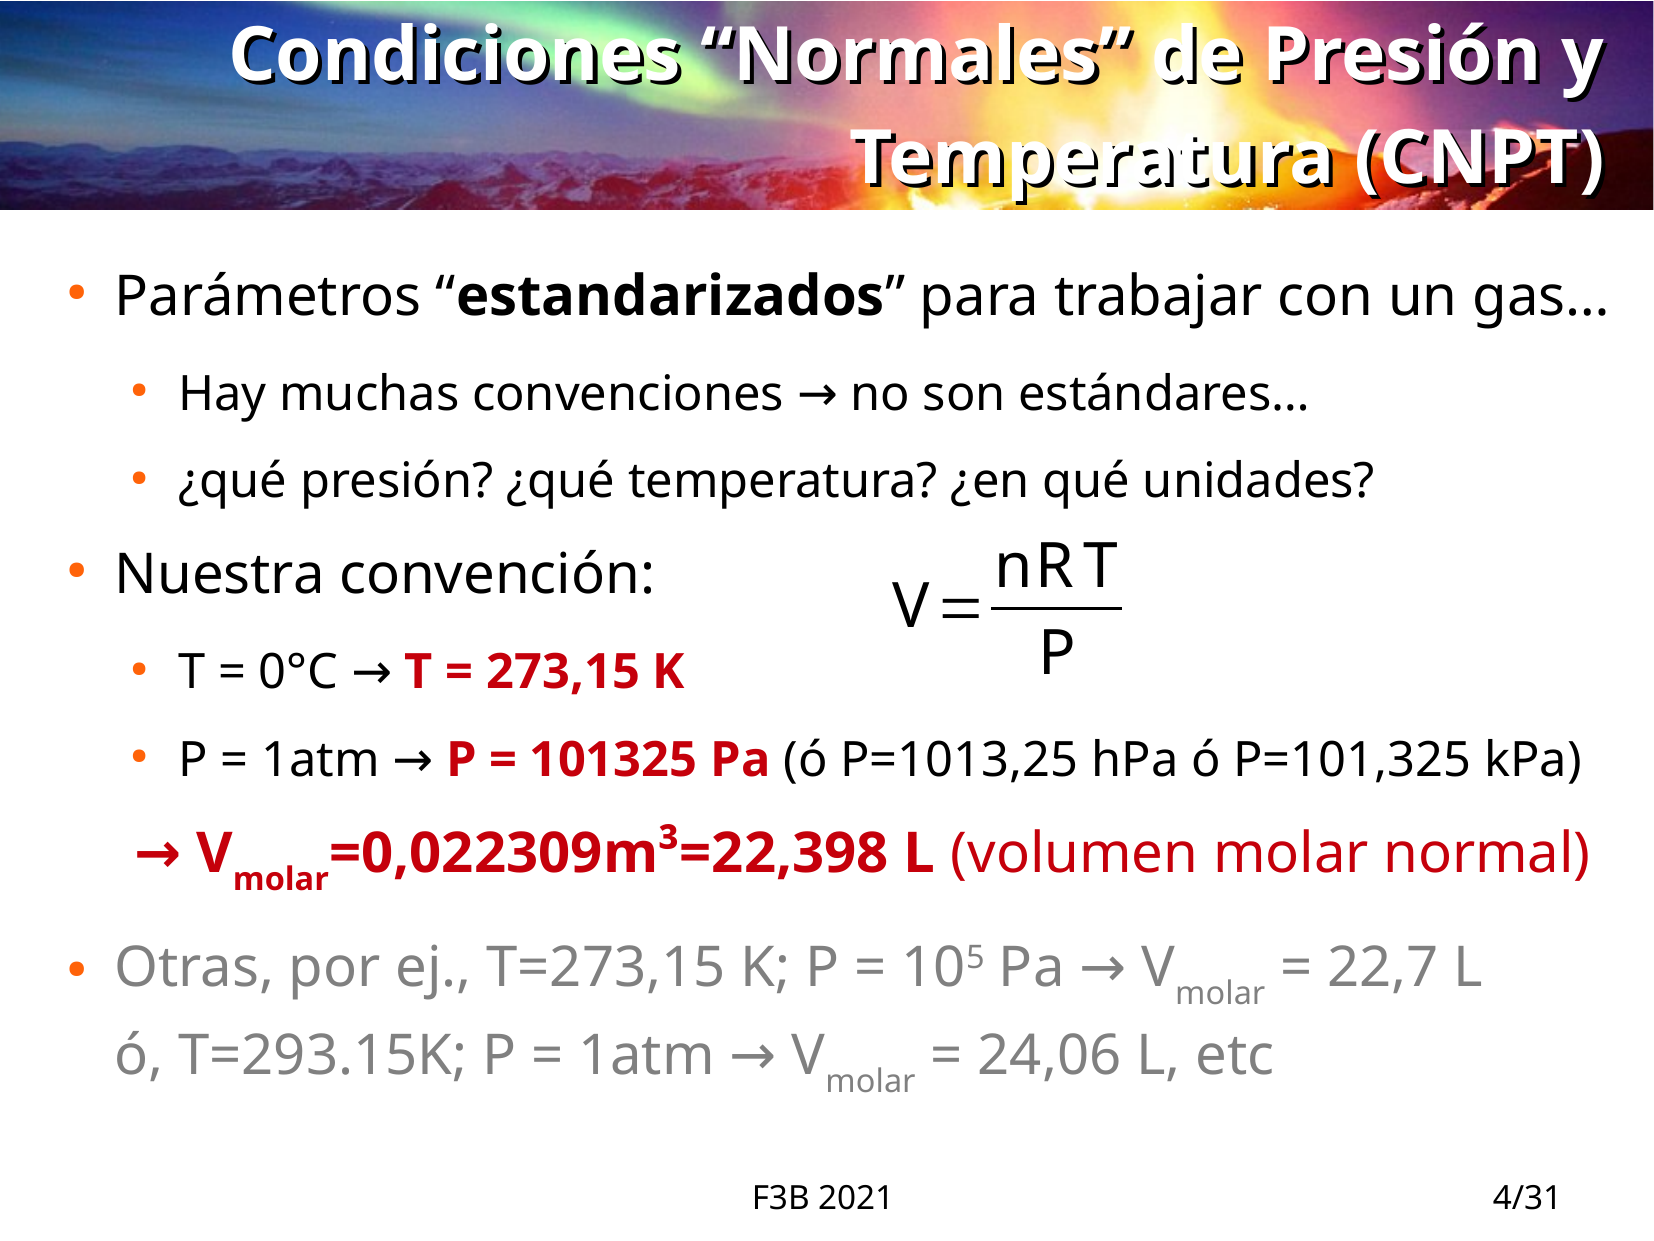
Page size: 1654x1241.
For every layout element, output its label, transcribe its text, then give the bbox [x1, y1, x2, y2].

list Parámetros “estandarizados” para trabajar con un gas… Hay muchas convenciones → no son estándares… ¿qué presión? ¿qué temperatura? ¿en qué unidades? Nuestra convención: T = 0°C → T = 273,15 K P = 1atm → P = 101325 Pa (ó P=1013,25 hPa ó P=101,325 kPa) → Vmolar=0,022309m³=22,398 L (volumen molar normal) Otras, por ej., T=273,15 K; P = 105 Pa → Vmolar = 22,7 L ó, T=293.15K; P = 1atm → Vmolar = 24,06 L, etc [50, 255, 1611, 1156]
picture [0, 1, 1654, 210]
chart [883, 528, 1131, 690]
title Condiciones “Normales” de Presión y Temperatura (CNPT) [45, 11, 1606, 195]
